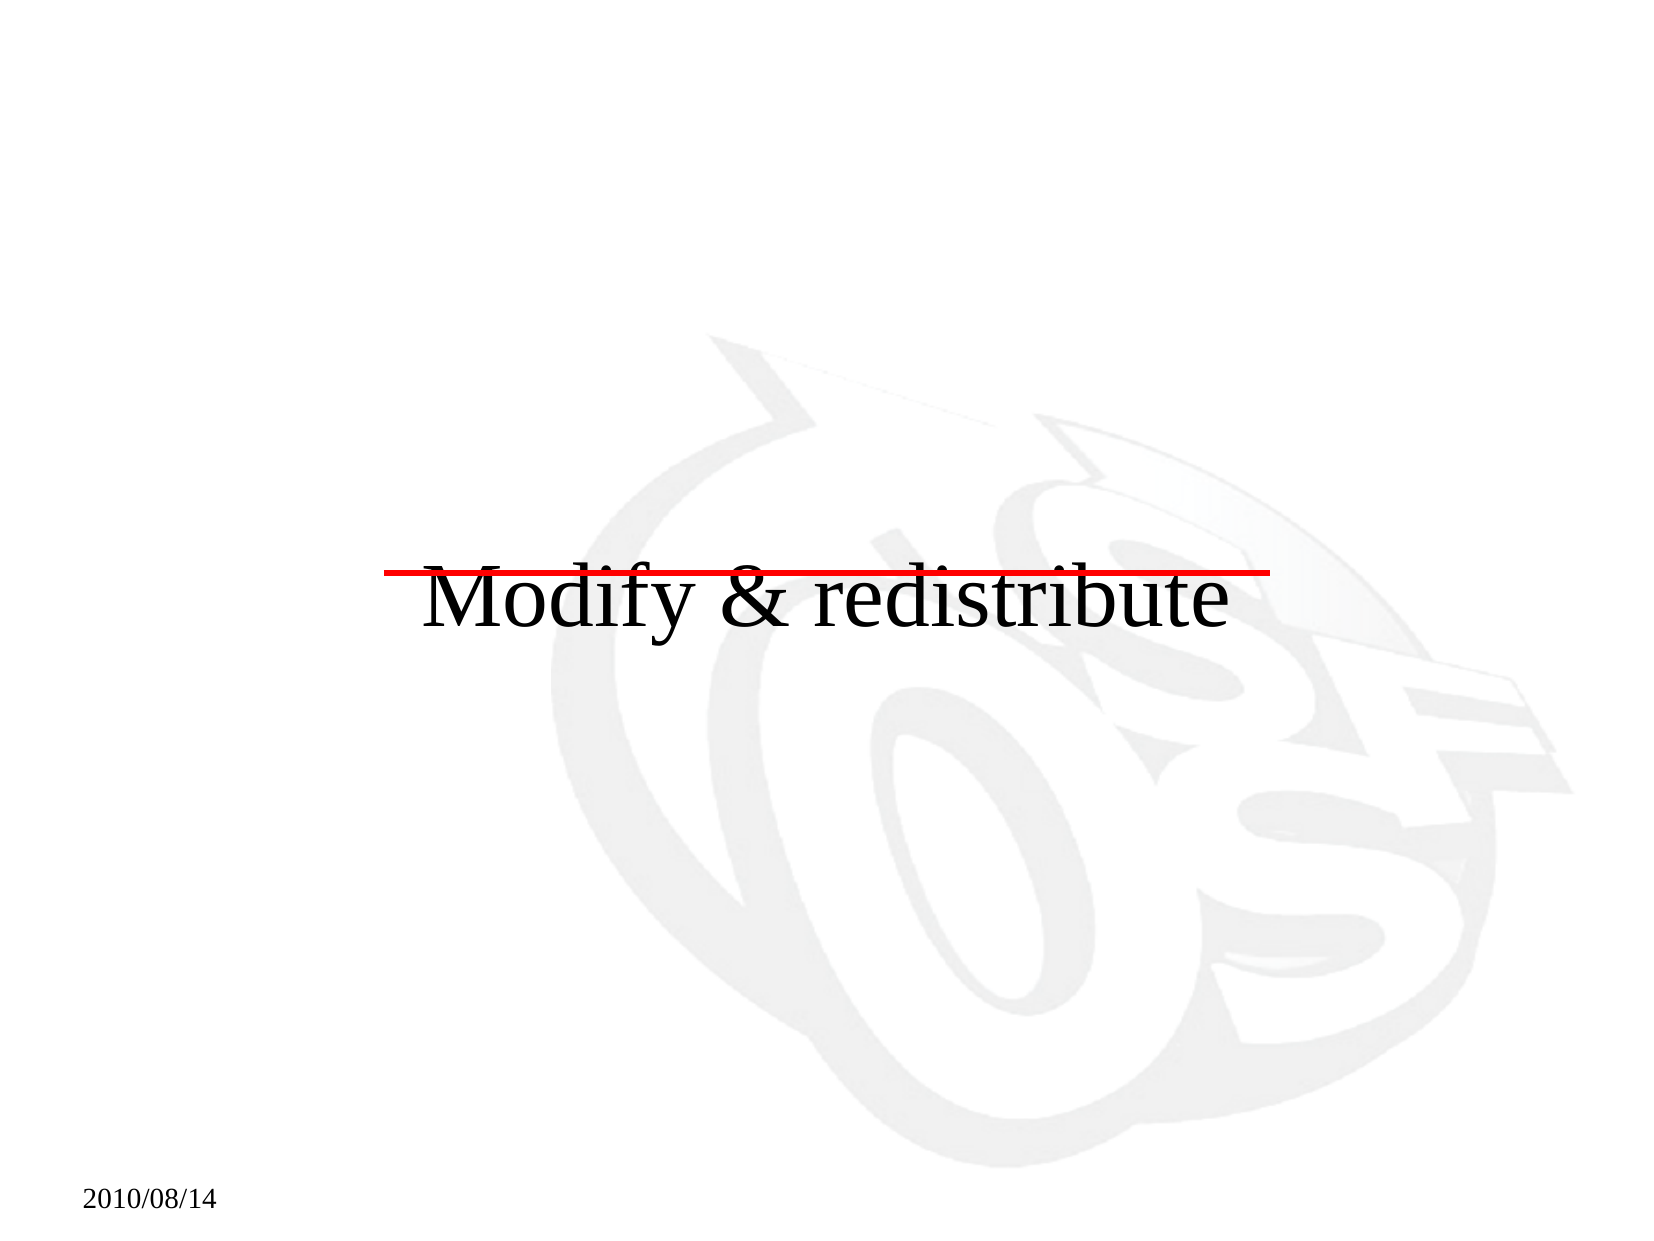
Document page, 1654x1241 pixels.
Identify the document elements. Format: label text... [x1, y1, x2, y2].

title Modify & redistribute [177, 431, 1477, 709]
picture [551, 331, 1577, 1170]
